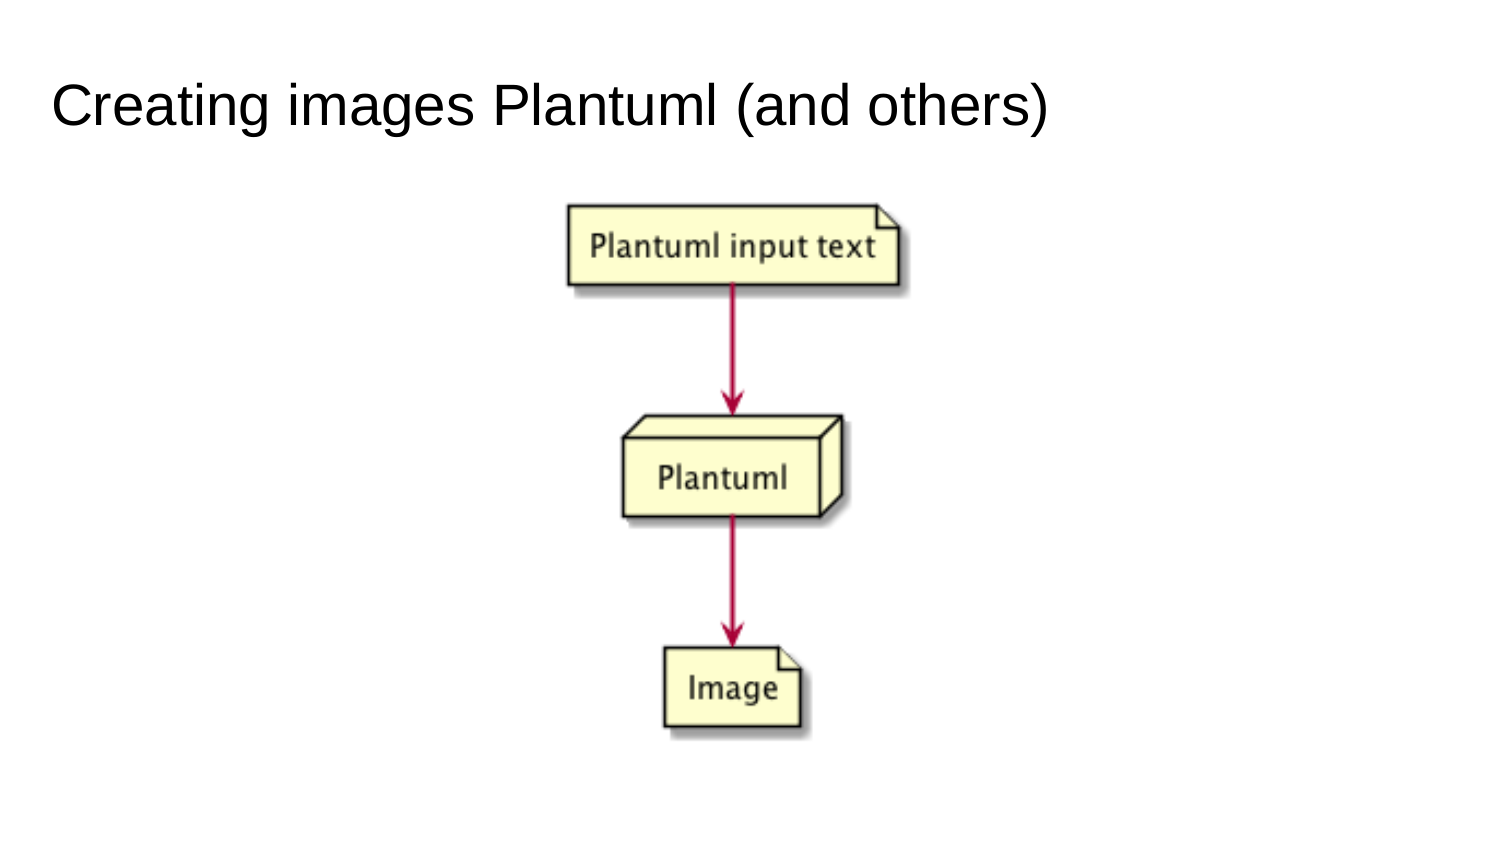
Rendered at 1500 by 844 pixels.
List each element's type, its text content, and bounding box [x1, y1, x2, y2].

title Creating images Plantuml (and others) [51, 72, 1449, 139]
picture [555, 188, 944, 750]
